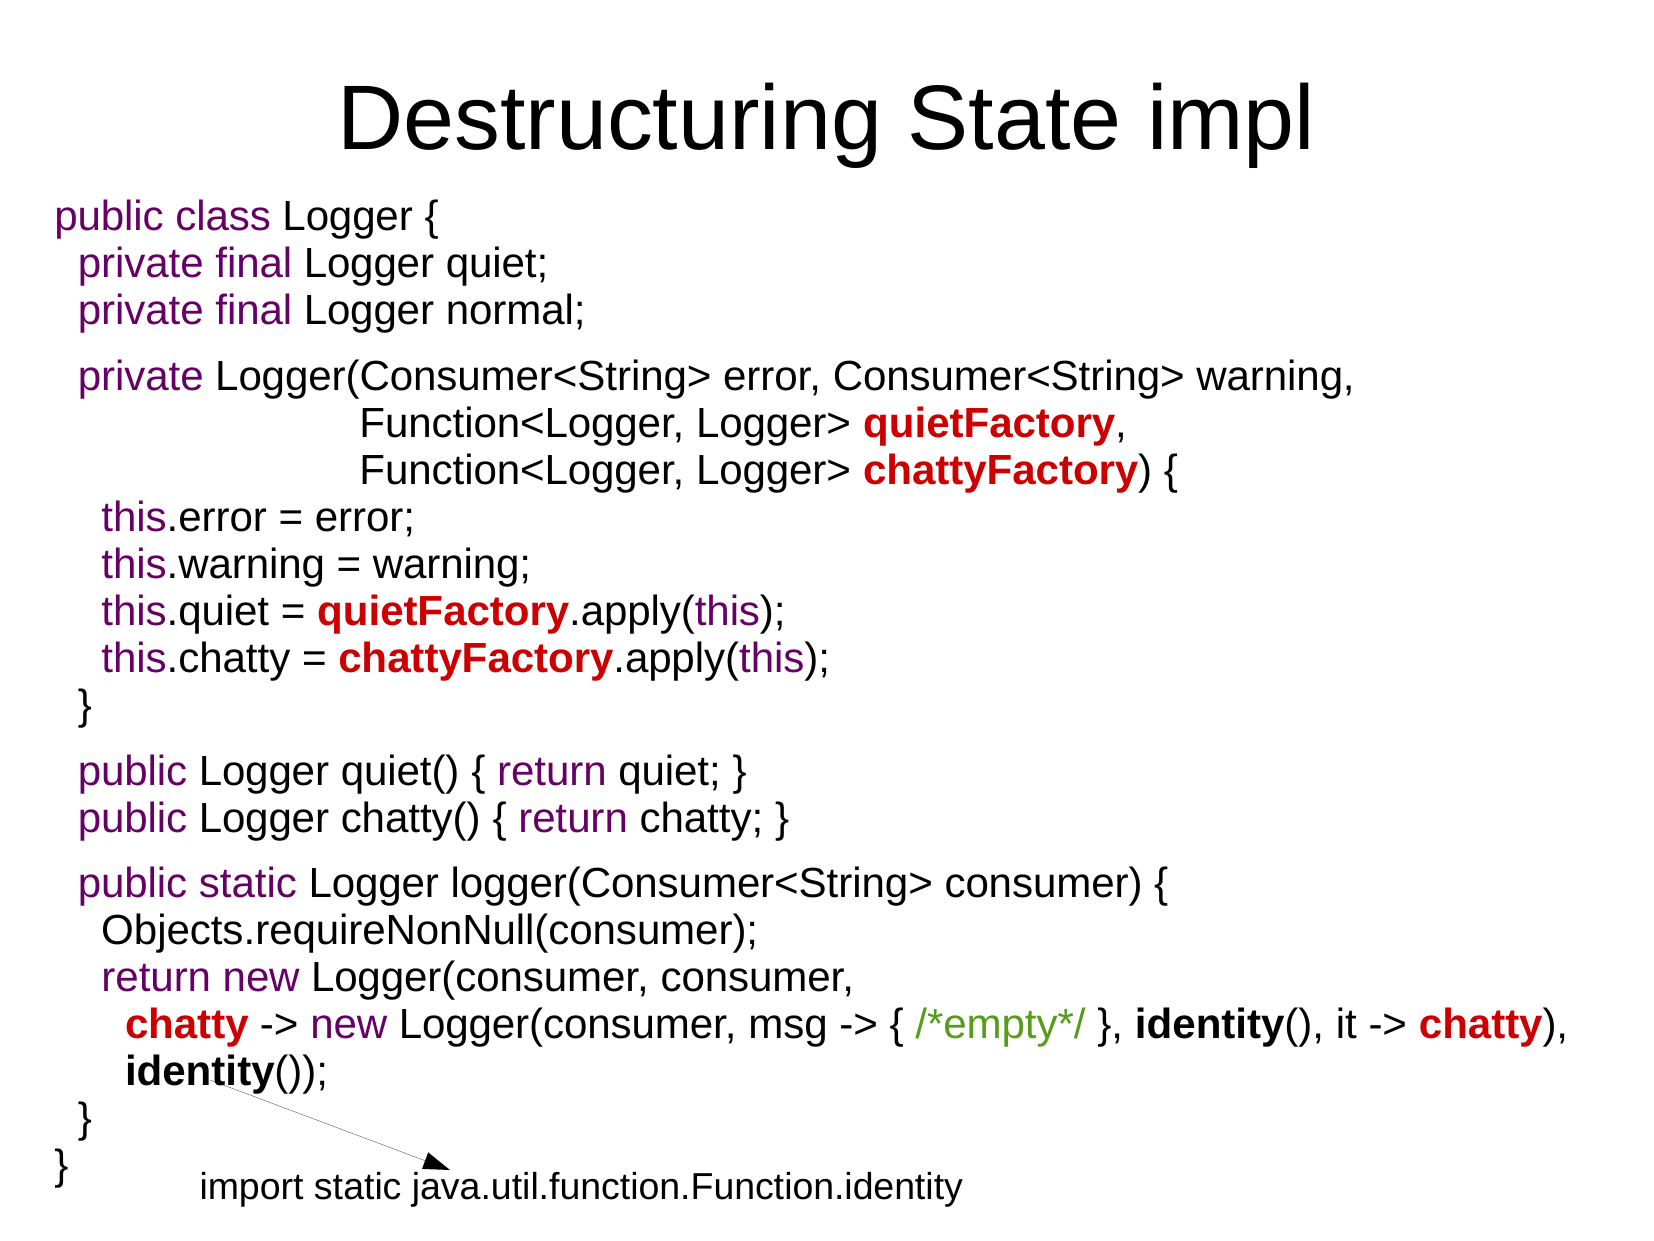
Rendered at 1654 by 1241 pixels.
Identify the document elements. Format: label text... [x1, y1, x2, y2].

title Destructuring State impl [82, 13, 1571, 192]
list public class Logger { private final Logger quiet; private final Logger normal; private Logger(Consumer<String> error, Consumer<String> warning, Function<Logger, Logger> quietFactory, Function<Logger, Logger> chattyFactory) { this.error = error; this.warning = warning; this.quiet = quietFactory.apply(this); this.chatty = chattyFactory.apply(this); } public Logger quiet() { return quiet; } public Logger chatty() { return chatty; } public static Logger logger(Consumer<String> consumer) { Objects.requireNonNull(consumer); return new Logger(consumer, consumer, chatty -> new Logger(consumer, msg -> { /*empty*/ }, identity(), it -> chatty), identity()); } } [9, 192, 1638, 1193]
text_box import static java.util.function.Function.identity [184, 1158, 978, 1216]
